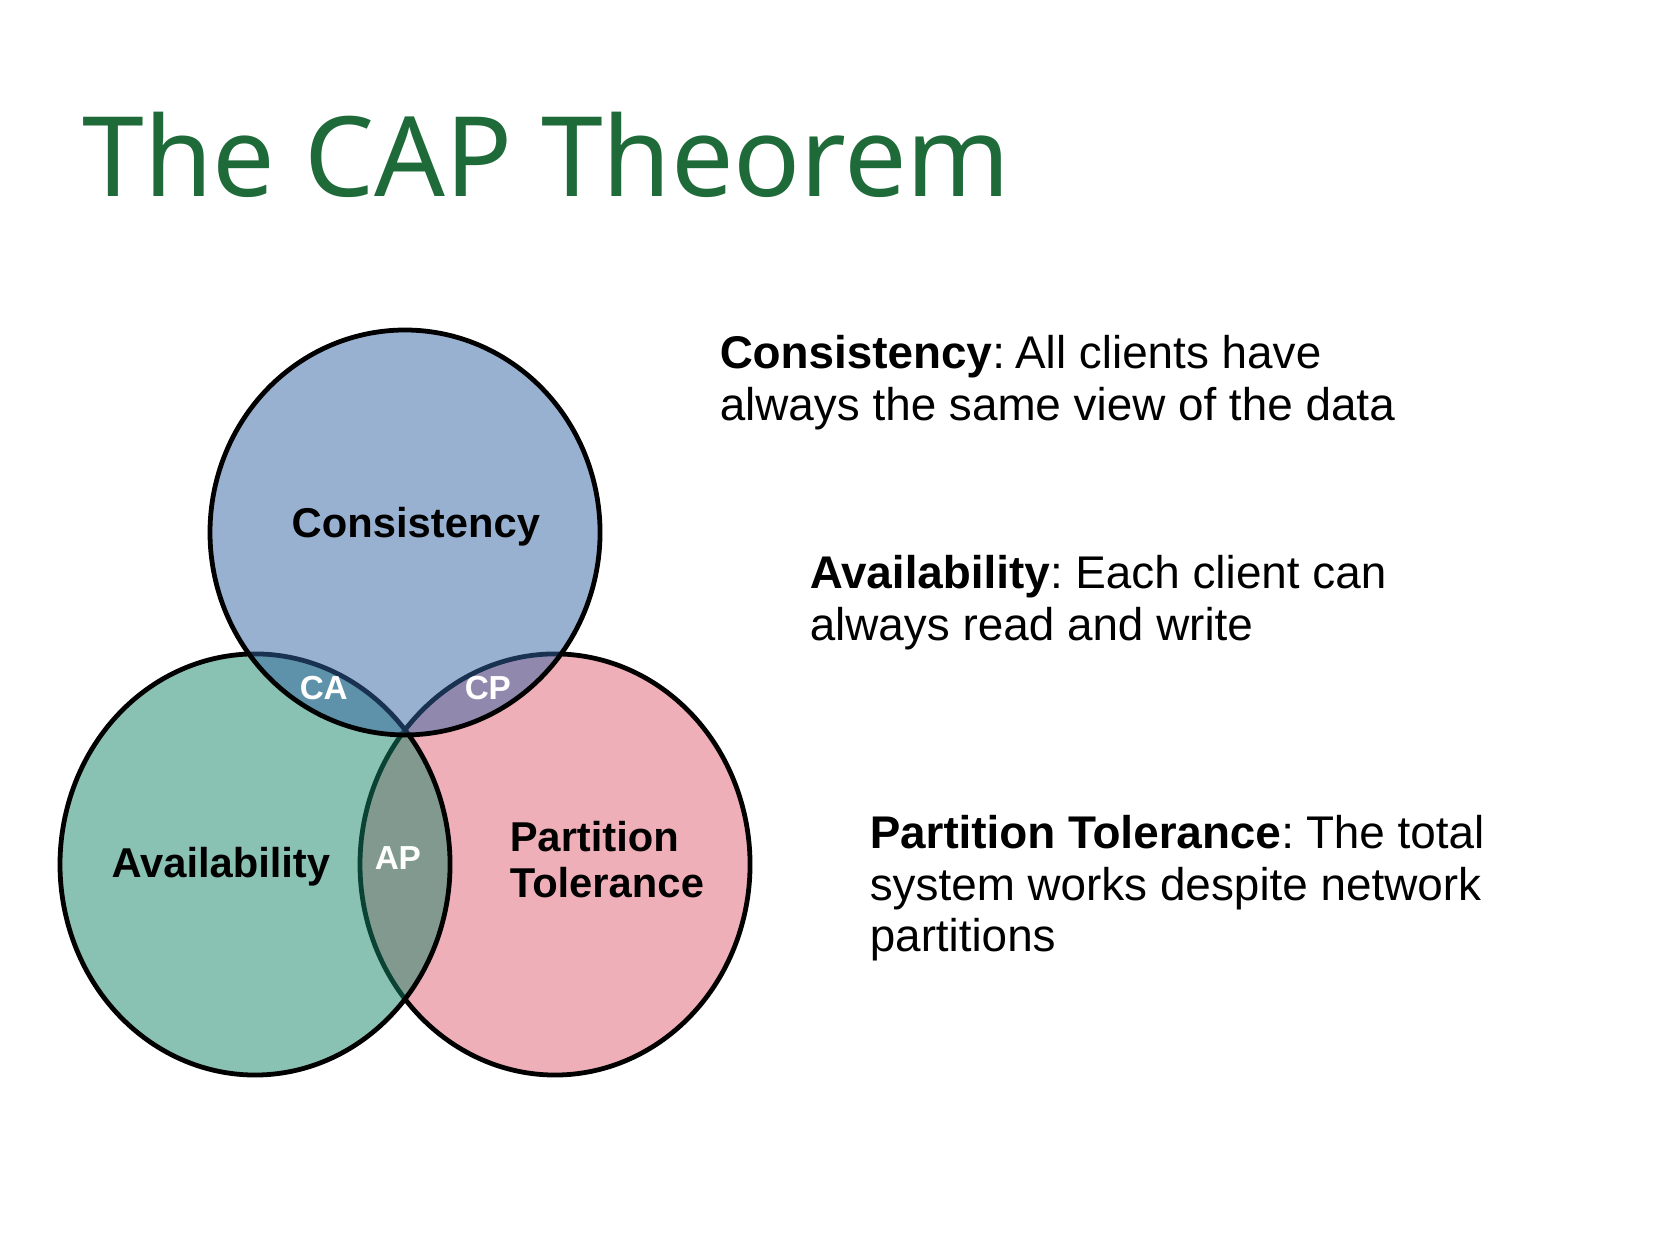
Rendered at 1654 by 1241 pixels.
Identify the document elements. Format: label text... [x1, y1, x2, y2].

text_box Consistency [276, 491, 556, 559]
text_box CP [450, 662, 526, 719]
text_box AP [360, 832, 436, 889]
text_box Availability [96, 832, 346, 899]
text_box Consistency: All clients have always the same view of the data [705, 319, 1411, 489]
text_box CA [285, 662, 363, 719]
text_box Availability: Each client can always read and write [795, 540, 1501, 697]
title The CAP Theorem [82, 49, 1571, 257]
text_box [60, 330, 751, 1076]
text_box Partition Tolerance: The total system works despite network partitions [855, 799, 1561, 1025]
text_box Partition Tolerance [495, 806, 719, 923]
